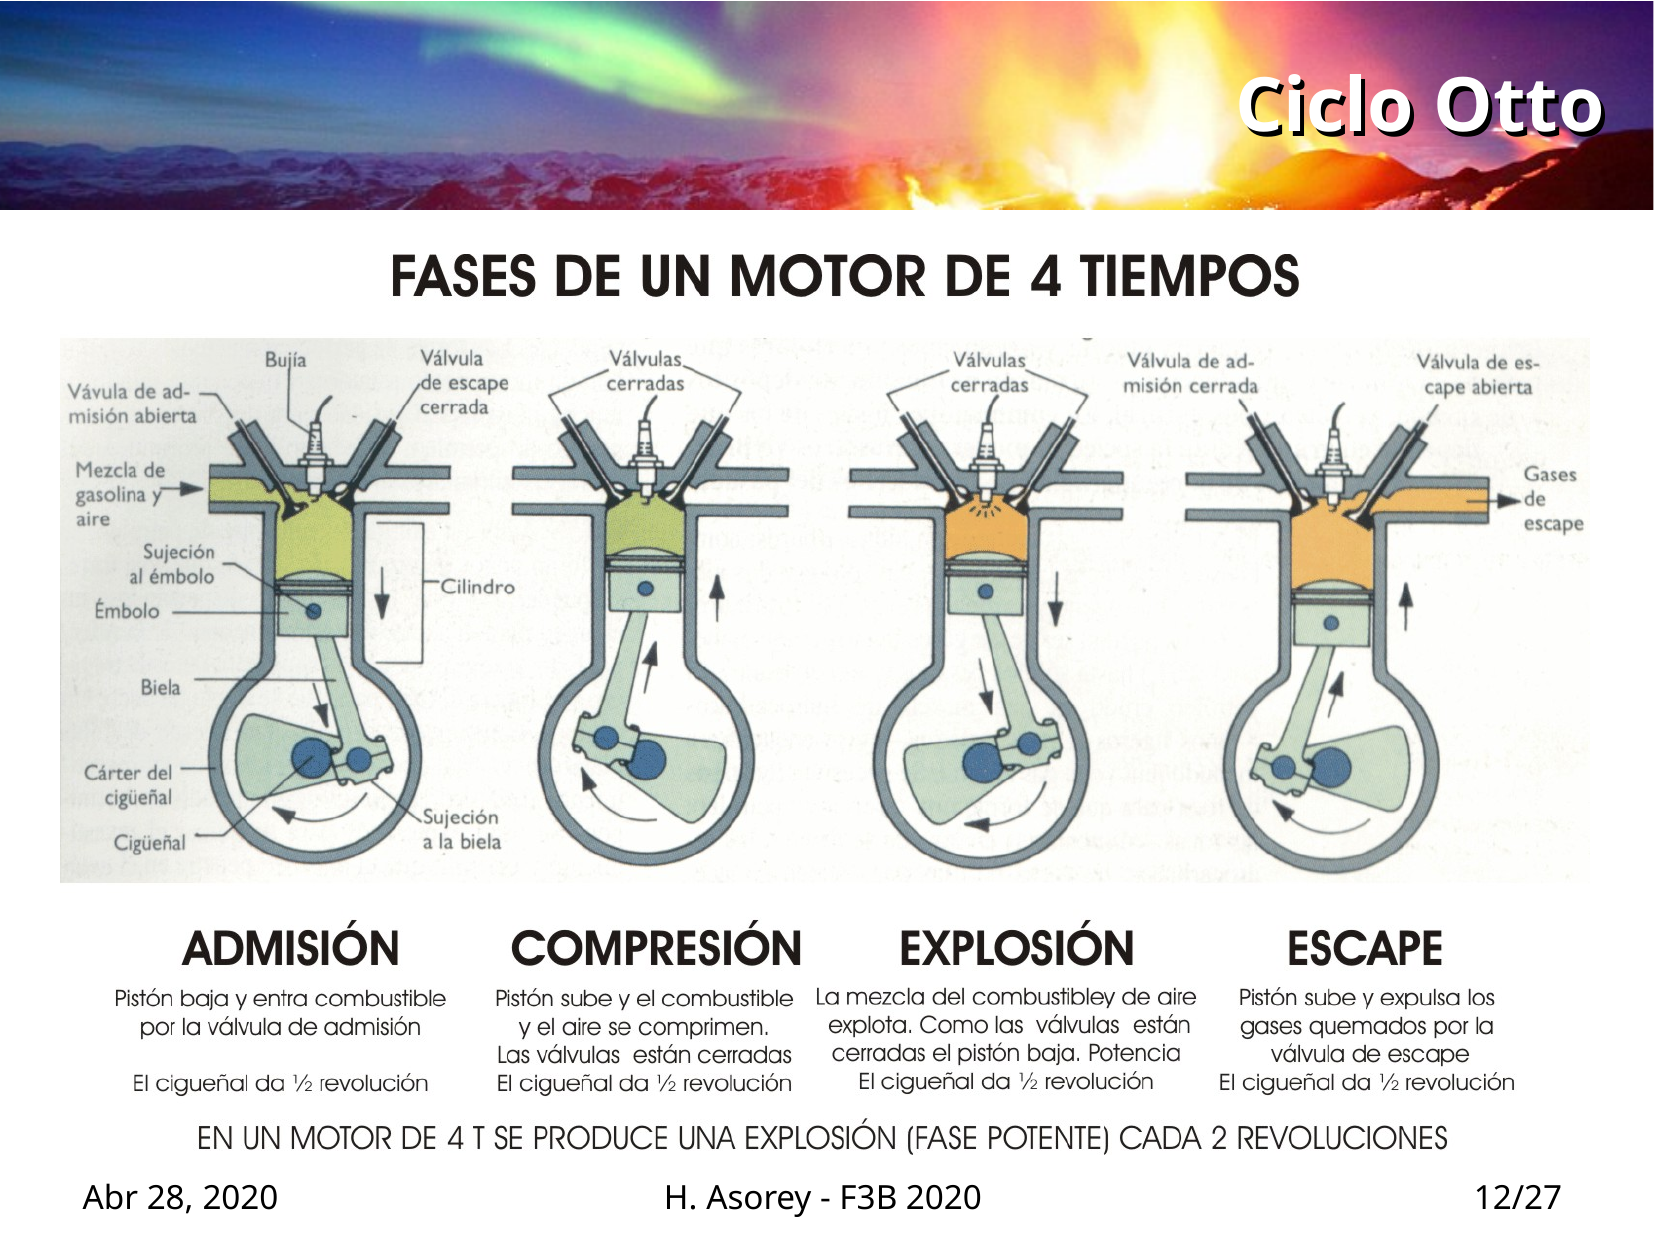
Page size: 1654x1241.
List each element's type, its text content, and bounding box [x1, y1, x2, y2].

picture [60, 254, 1590, 1156]
title Ciclo Otto [45, 15, 1606, 191]
picture [0, 1, 1654, 210]
